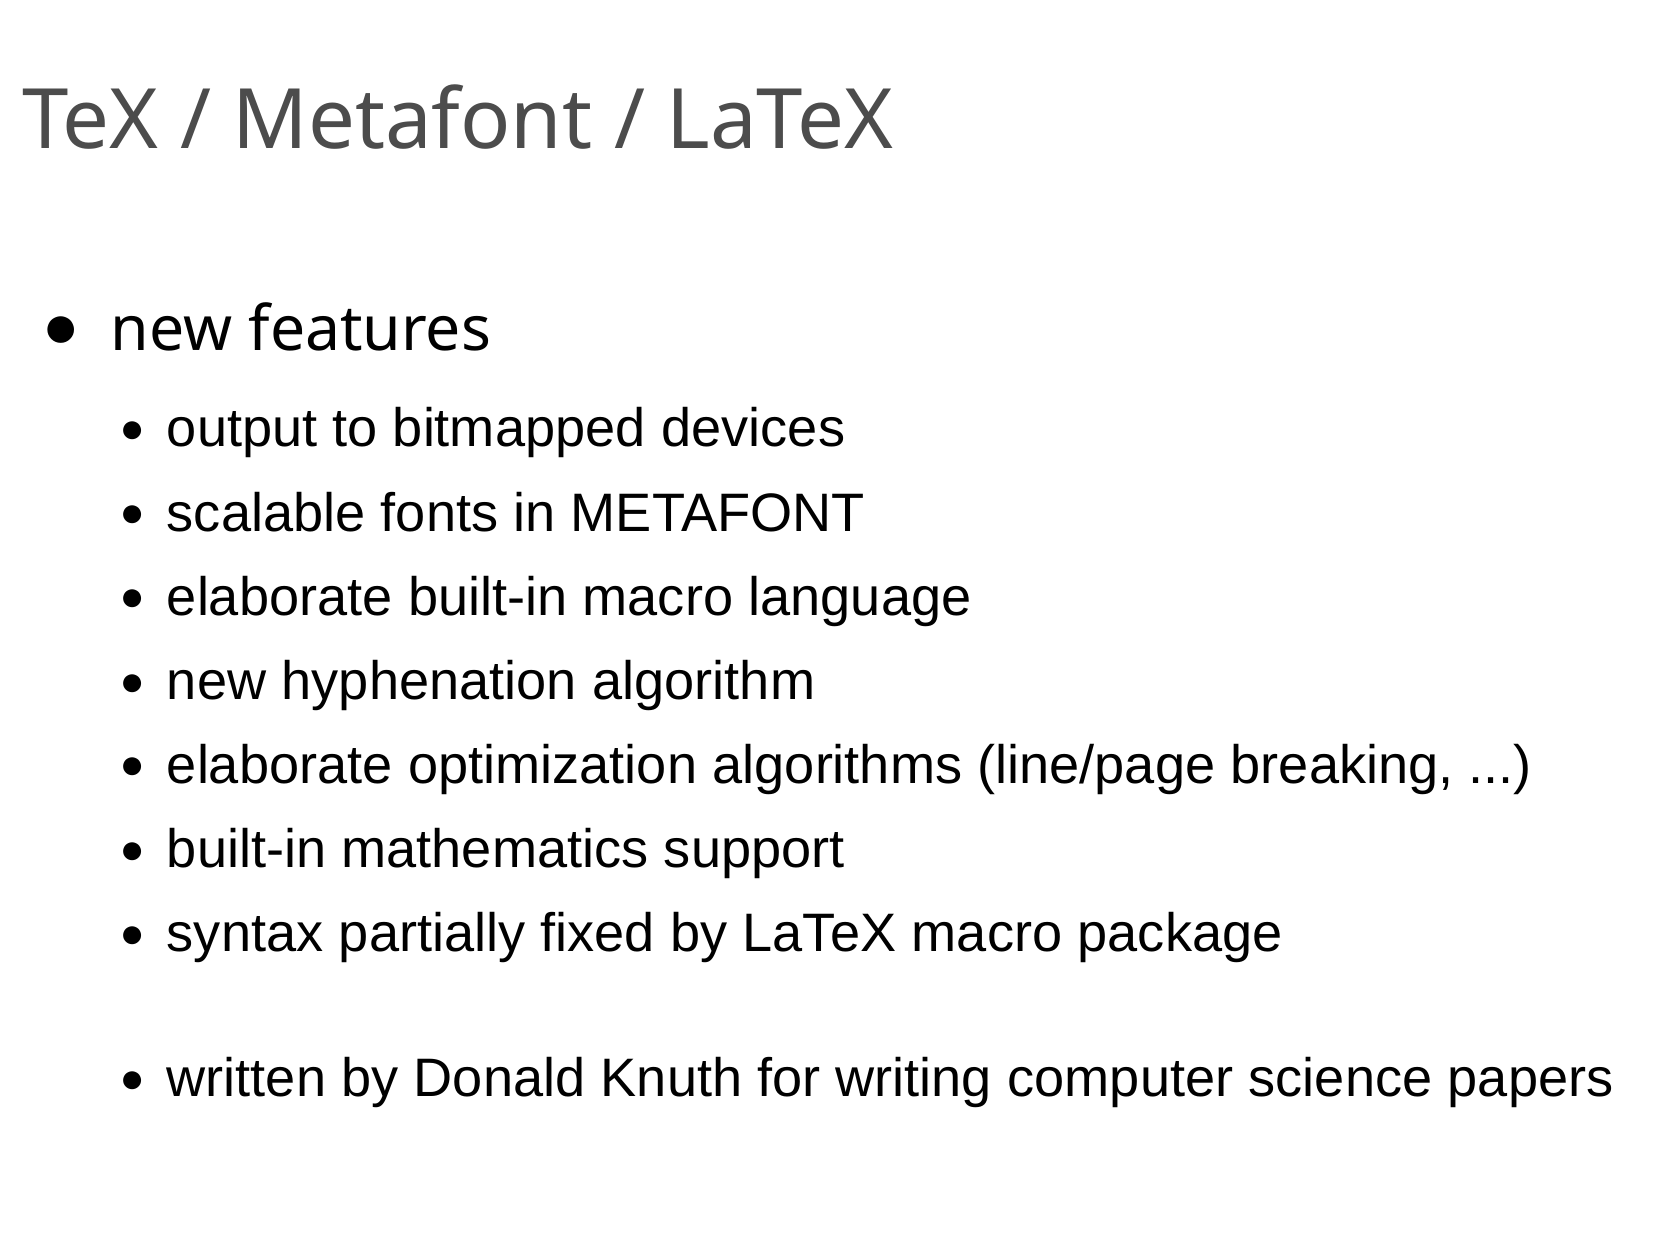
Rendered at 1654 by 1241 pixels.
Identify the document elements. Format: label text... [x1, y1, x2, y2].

list new features output to bitmapped devices scalable fonts in METAFONT elaborate built-in macro language new hyphenation algorithm elaborate optimization algorithms (line/page breaking, ...) built-in mathematics support syntax partially fixed by LaTeX macro package written by Donald Knuth for writing computer science papers [25, 226, 1654, 1166]
title TeX / Metafont / LaTeX [22, 19, 1654, 213]
